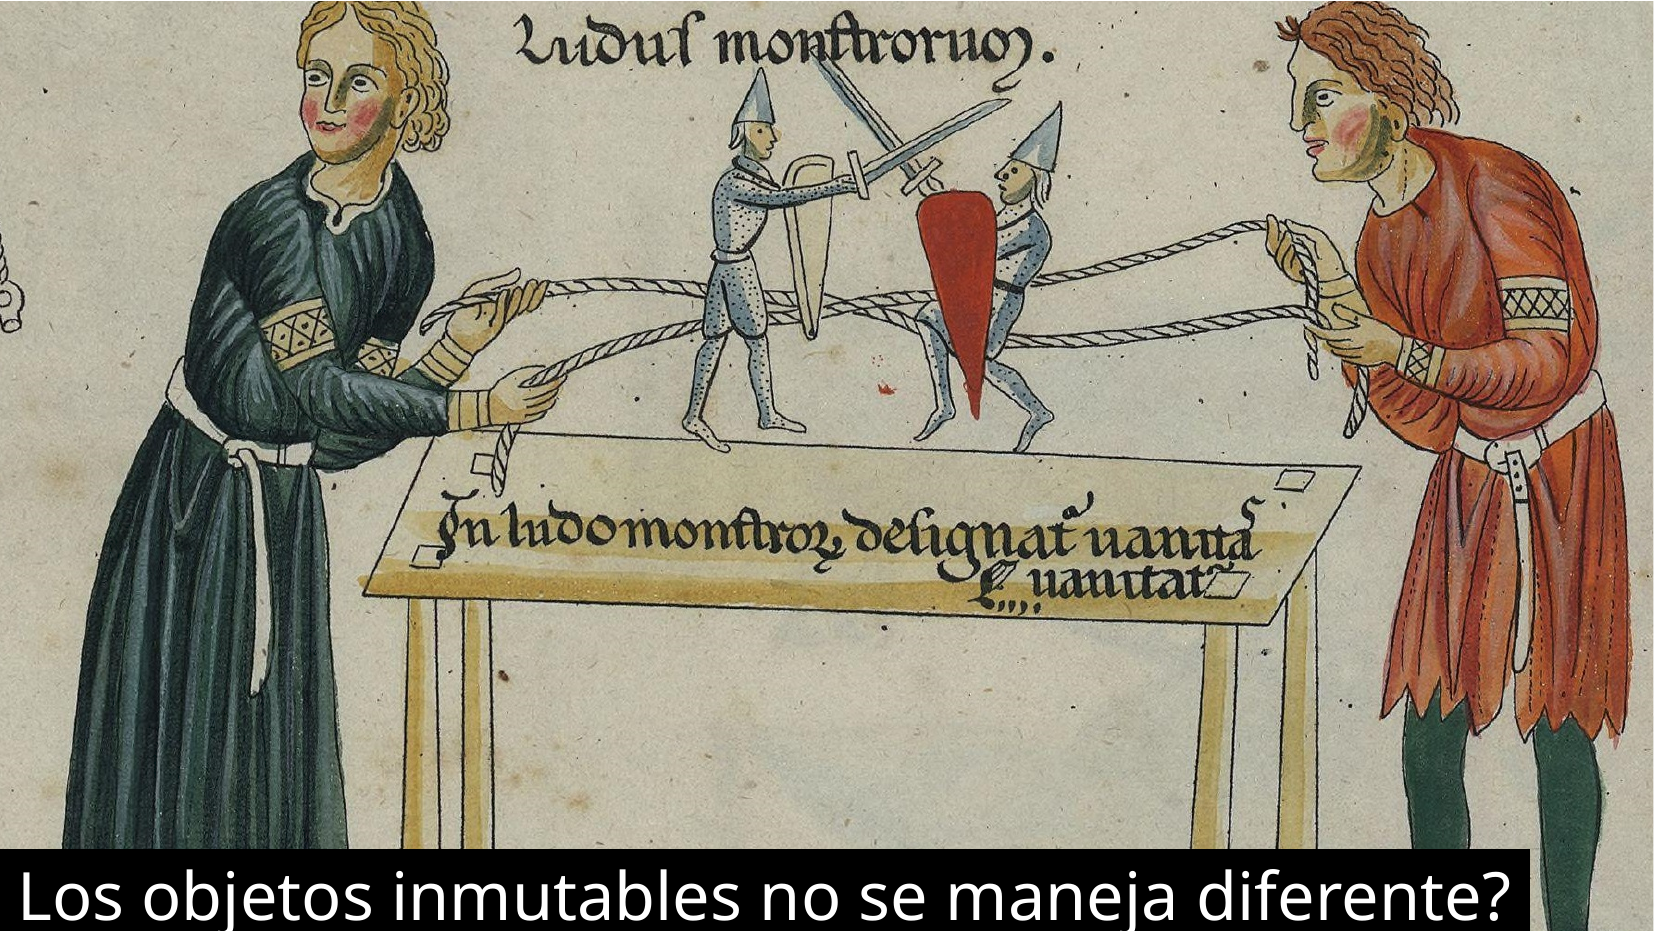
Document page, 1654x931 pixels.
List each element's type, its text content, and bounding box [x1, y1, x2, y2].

picture [0, 1, 1654, 931]
text_box Los objetos inmutables no se maneja diferente? [0, 841, 1576, 931]
